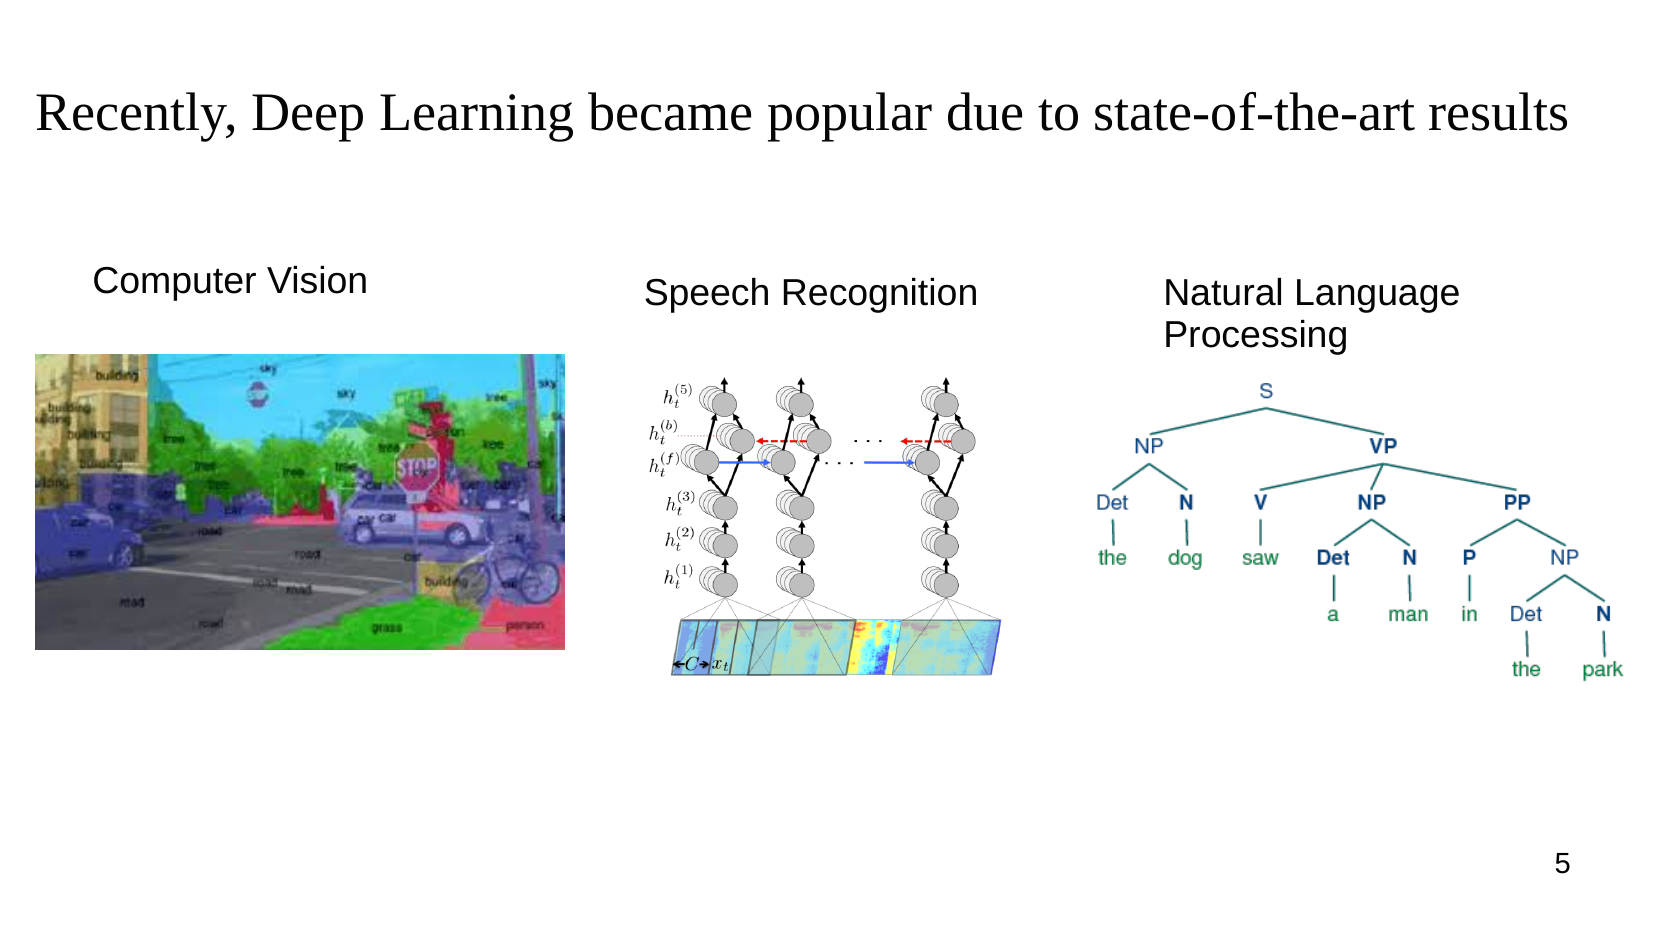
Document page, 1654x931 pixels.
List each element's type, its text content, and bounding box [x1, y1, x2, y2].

list Computer Vision [21, 259, 536, 402]
picture [35, 354, 565, 650]
picture [649, 366, 1002, 676]
title Recently, Deep Learning became popular due to state-of-the-art results [35, 35, 1607, 189]
list Natural Language Processing [1092, 271, 1607, 414]
picture [1086, 377, 1640, 690]
list Speech Recognition [572, 271, 1087, 414]
